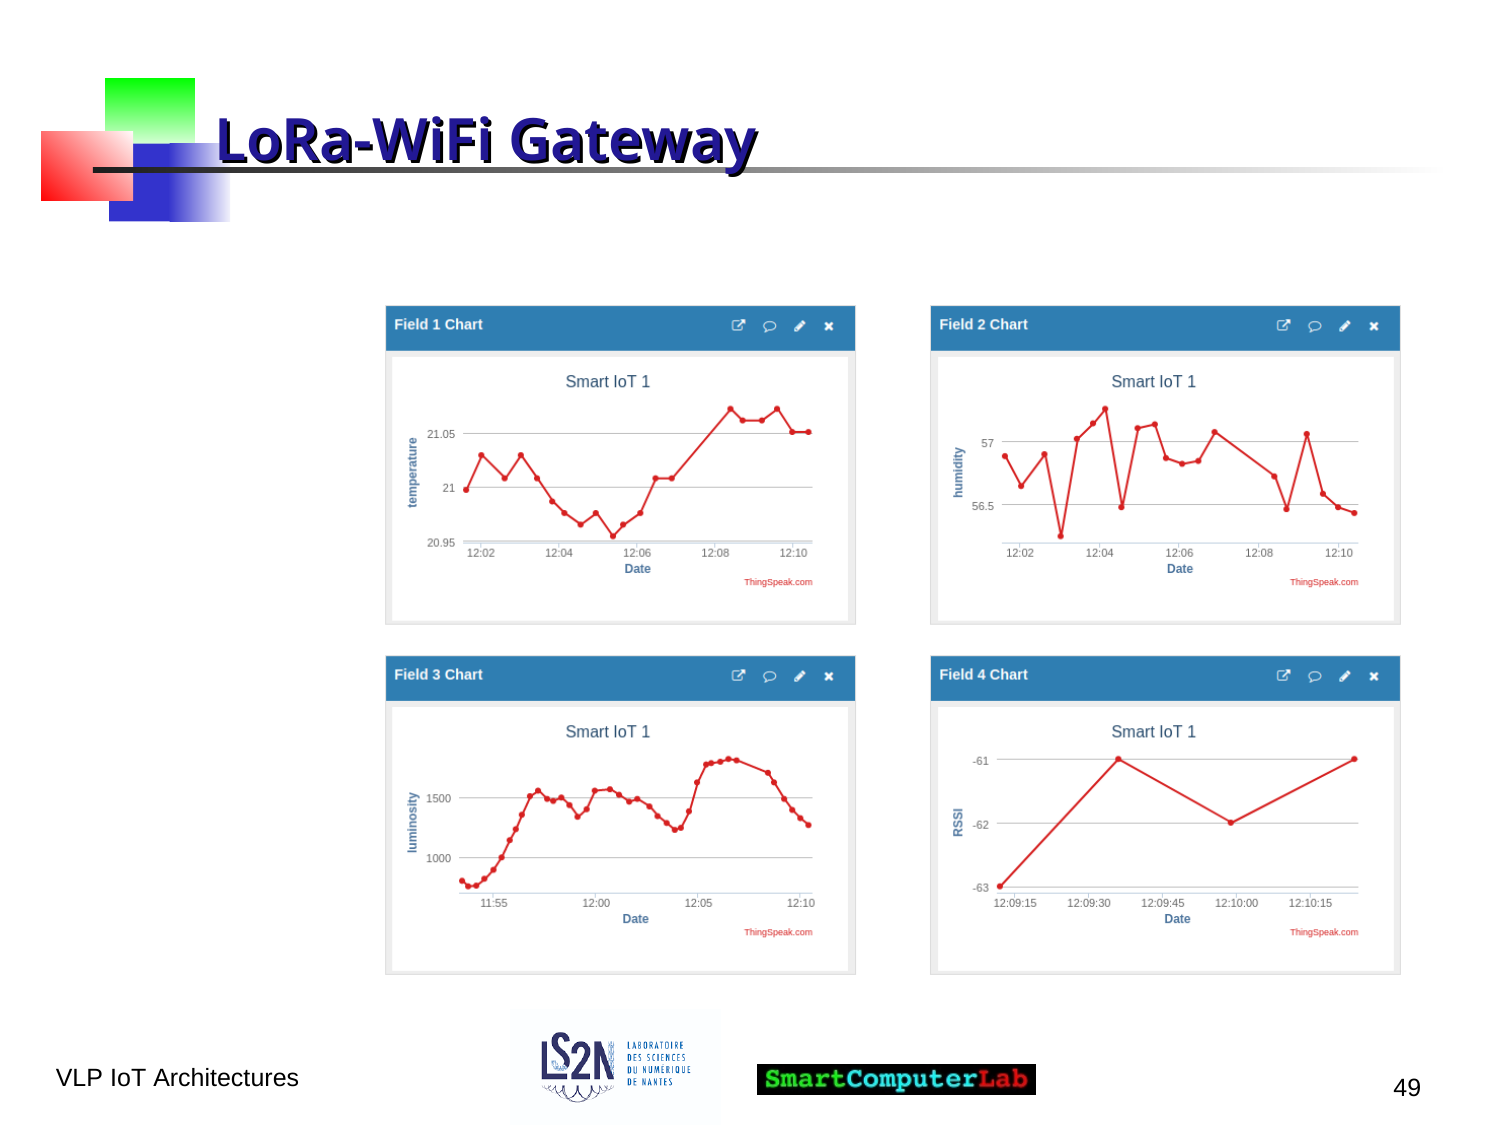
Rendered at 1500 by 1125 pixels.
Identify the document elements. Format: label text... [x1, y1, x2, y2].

title LoRa-WiFi Gateway [199, 84, 1424, 180]
picture [375, 299, 1407, 982]
picture [757, 1064, 1036, 1095]
picture [510, 1009, 721, 1125]
